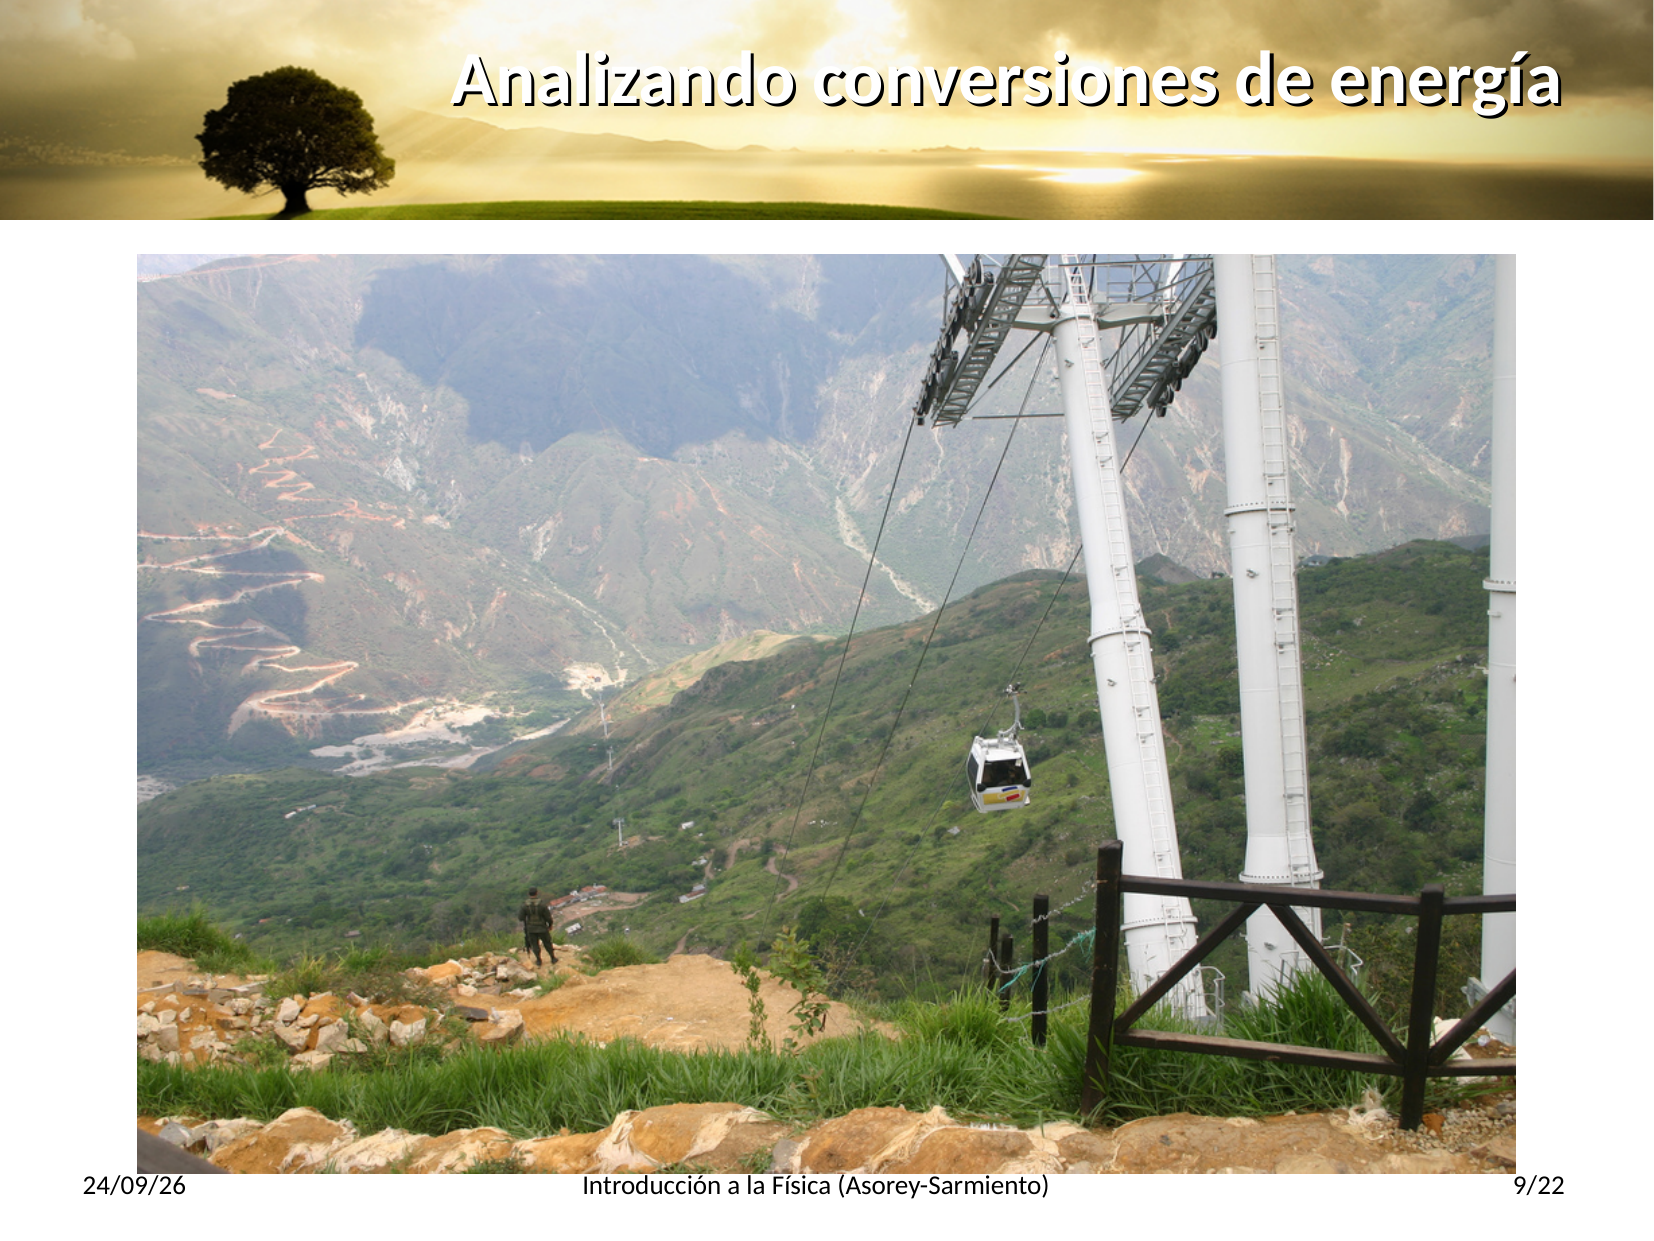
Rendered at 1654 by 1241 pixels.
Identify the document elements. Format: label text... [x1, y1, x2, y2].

picture [0, 0, 1654, 220]
title Analizando conversiones de energía [75, 19, 1564, 151]
picture [137, 254, 1516, 1174]
